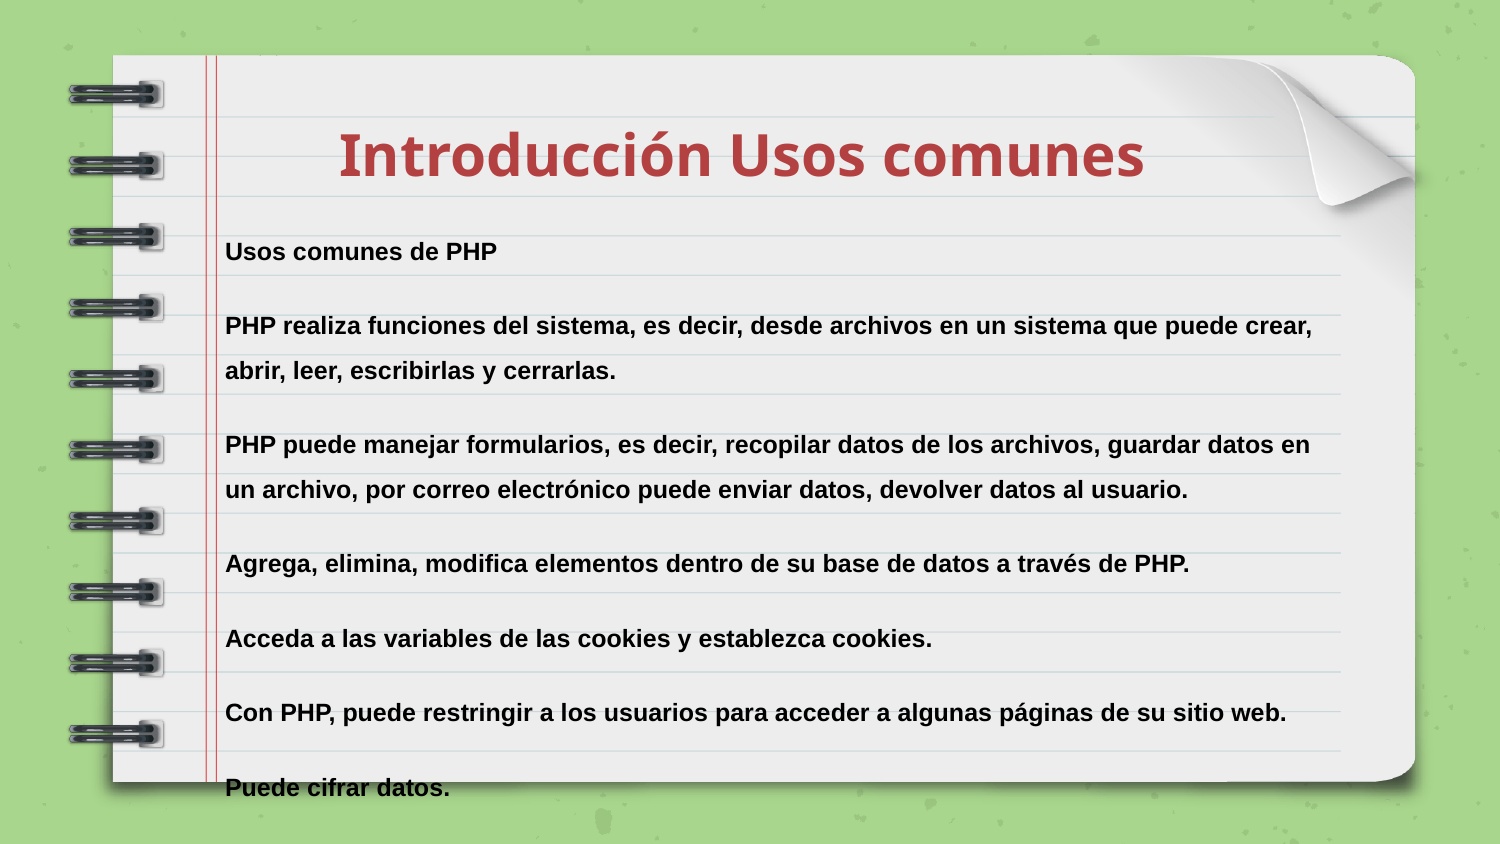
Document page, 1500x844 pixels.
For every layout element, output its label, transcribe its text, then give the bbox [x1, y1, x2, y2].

list Usos comunes de PHP PHP realiza funciones del sistema, es decir, desde archivos en un sistema que puede crear, abrir, leer, escribirlas y cerrarlas. PHP puede manejar formularios, es decir, recopilar datos de los archivos, guardar datos en un archivo, por correo electrónico puede enviar datos, devolver datos al usuario. Agrega, elimina, modifica elementos dentro de su base de datos a través de PHP. Acceda a las variables de las cookies y establezca cookies. Con PHP, puede restringir a los usuarios para acceder a algunas páginas de su sitio web. Puede cifrar datos. [225, 205, 1351, 788]
title Introducción Usos comunes [301, 116, 1199, 205]
picture [63, 22, 1437, 822]
